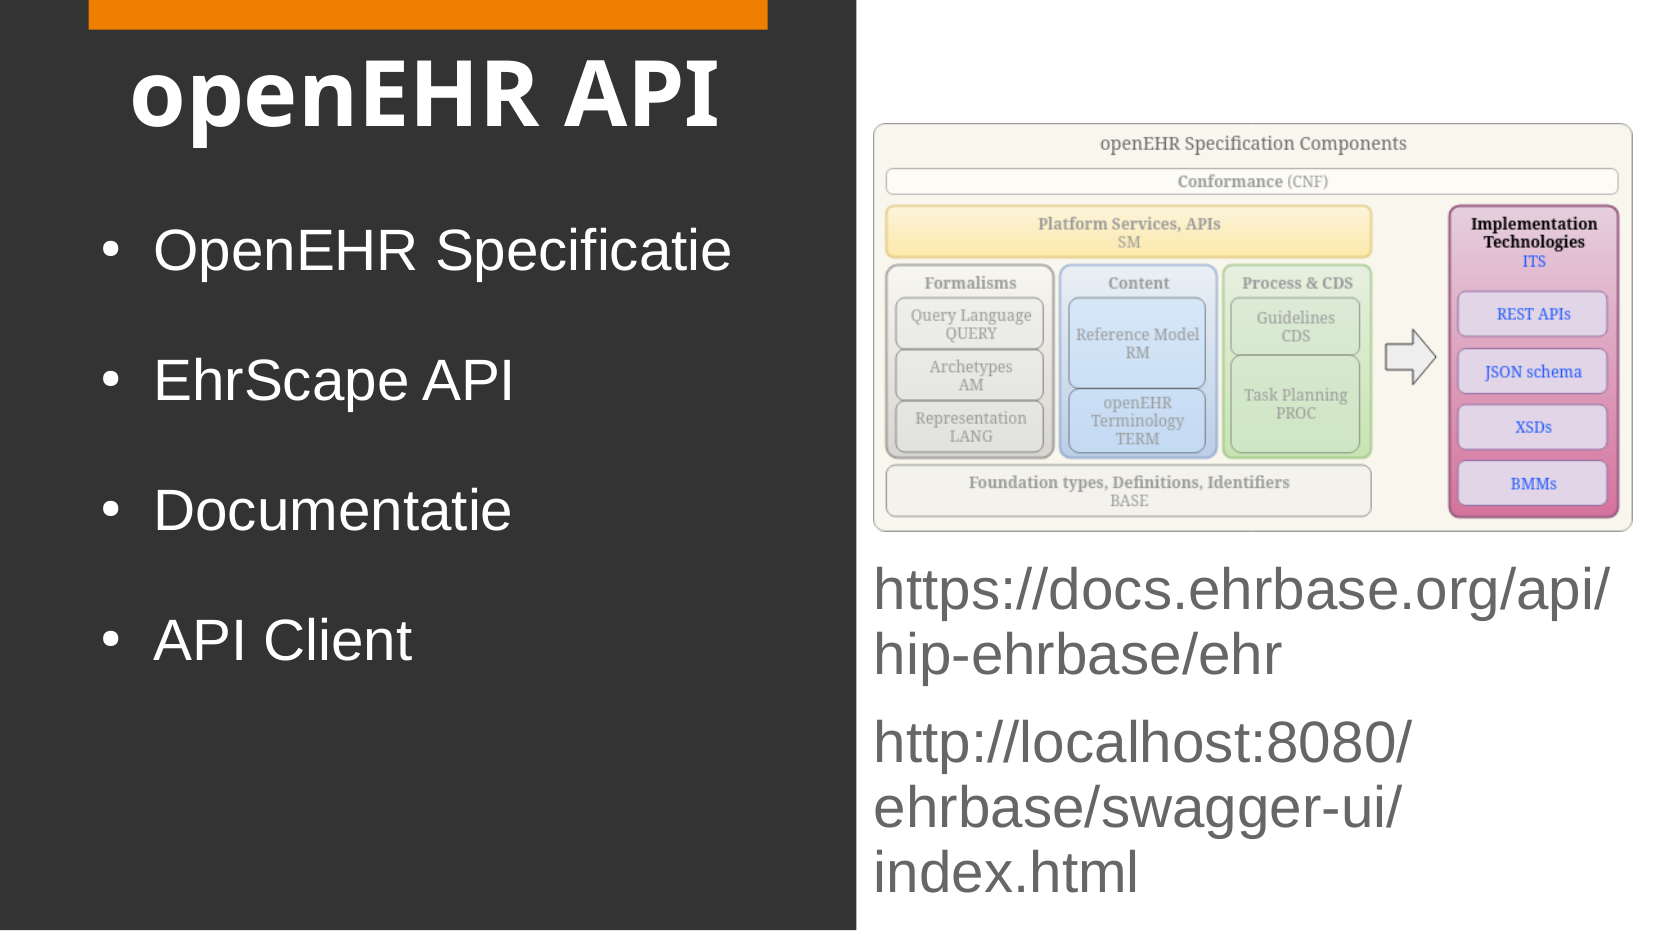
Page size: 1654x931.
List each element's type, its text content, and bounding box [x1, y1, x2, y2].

title openEHR API [82, 13, 768, 169]
text_box [0, 0, 857, 931]
list OpenEHR Specificatie EhrScape API Documentatie API Client [82, 217, 768, 857]
picture [873, 123, 1633, 532]
text_box https://docs.ehrbase.org/api/hip-ehrbase/ehr [859, 549, 1654, 702]
text_box http://localhost:8080/ehrbase/swagger-ui/index.html [859, 702, 1654, 913]
